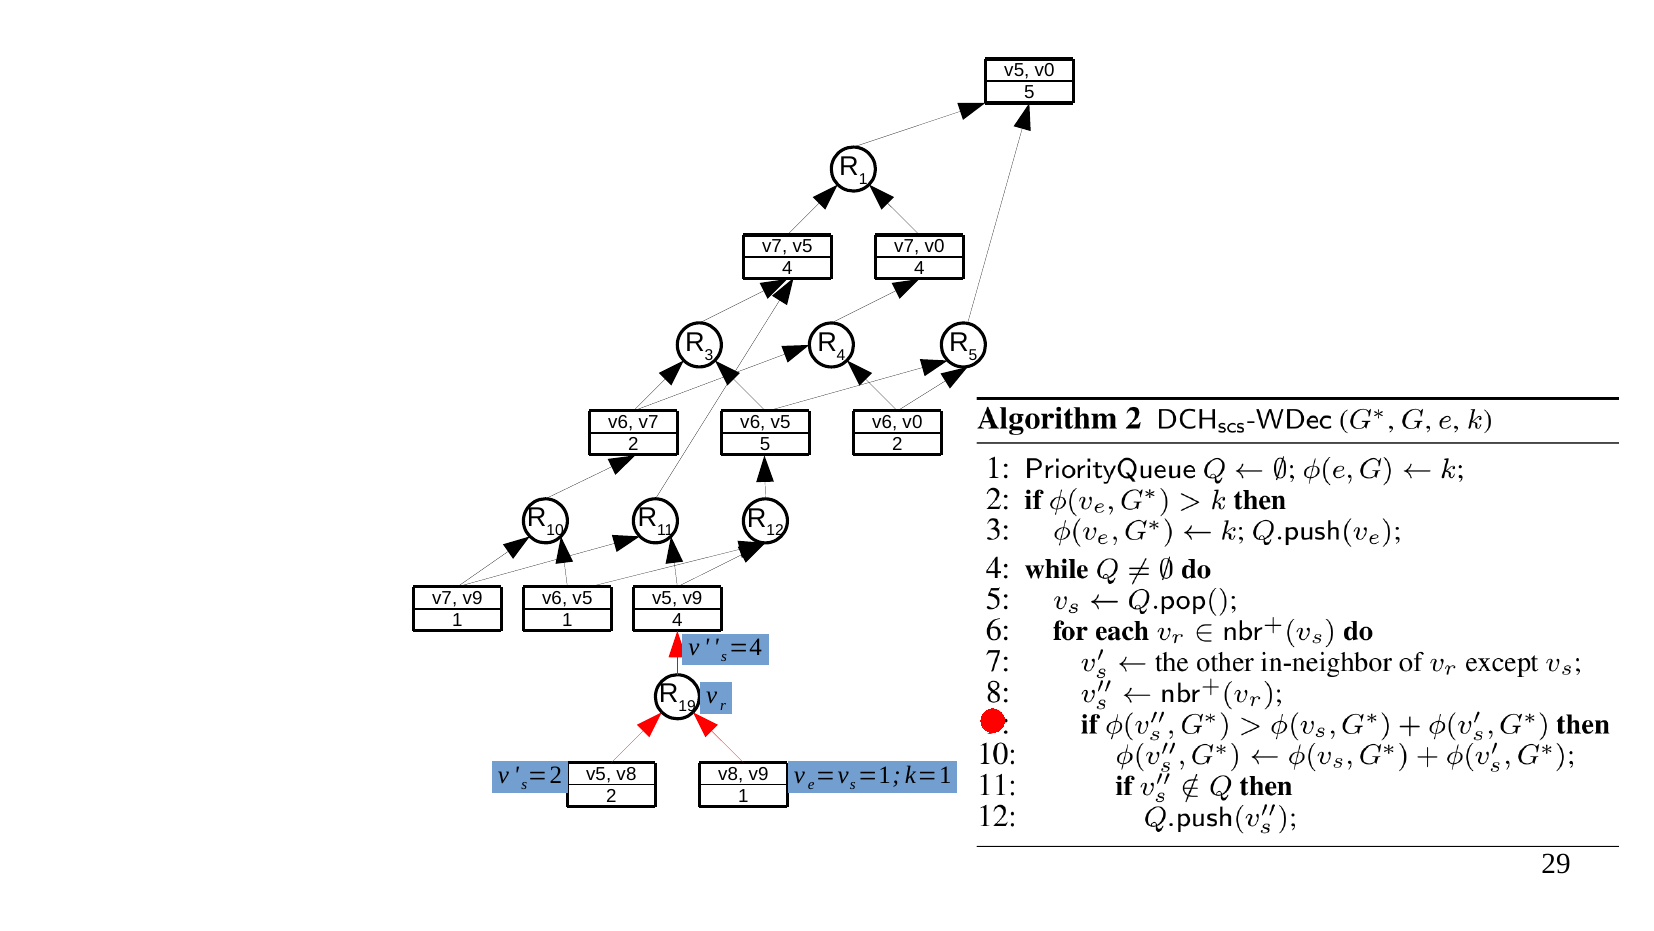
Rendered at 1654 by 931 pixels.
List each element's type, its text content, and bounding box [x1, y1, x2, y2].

text_box R19 [655, 674, 699, 719]
text_box 2 [591, 434, 676, 453]
text_box v6, v7 [591, 412, 676, 432]
picture [976, 397, 1619, 849]
text_box v5, v8 [569, 764, 654, 784]
chart [491, 761, 568, 793]
text_box 1 [415, 610, 500, 629]
text_box R3 [677, 322, 722, 367]
text_box 1 [701, 785, 786, 805]
text_box R10 [523, 498, 568, 543]
text_box v5, v0 [987, 61, 1072, 80]
chart [682, 633, 770, 666]
text_box R1 [831, 147, 876, 192]
text_box 2 [569, 785, 654, 805]
text_box v6, v0 [855, 412, 940, 432]
text_box v6, v5 [723, 412, 808, 432]
text_box R11 [633, 498, 678, 543]
text_box v7, v5 [745, 237, 830, 256]
text_box 5 [723, 434, 808, 453]
text_box v6, v5 [525, 588, 610, 608]
text_box [980, 708, 1005, 733]
text_box 2 [855, 434, 940, 453]
text_box R4 [809, 322, 854, 367]
text_box R12 [743, 498, 788, 543]
text_box R5 [941, 322, 986, 367]
text_box 4 [877, 258, 962, 277]
text_box 4 [635, 610, 720, 629]
text_box 4 [745, 258, 830, 277]
text_box 5 [987, 82, 1072, 101]
text_box v7, v9 [415, 588, 500, 608]
text_box v5, v9 [635, 588, 720, 608]
chart [787, 761, 957, 793]
text_box 1 [525, 610, 610, 629]
text_box v8, v9 [701, 764, 786, 784]
chart [699, 682, 733, 714]
text_box v7, v0 [877, 237, 962, 256]
